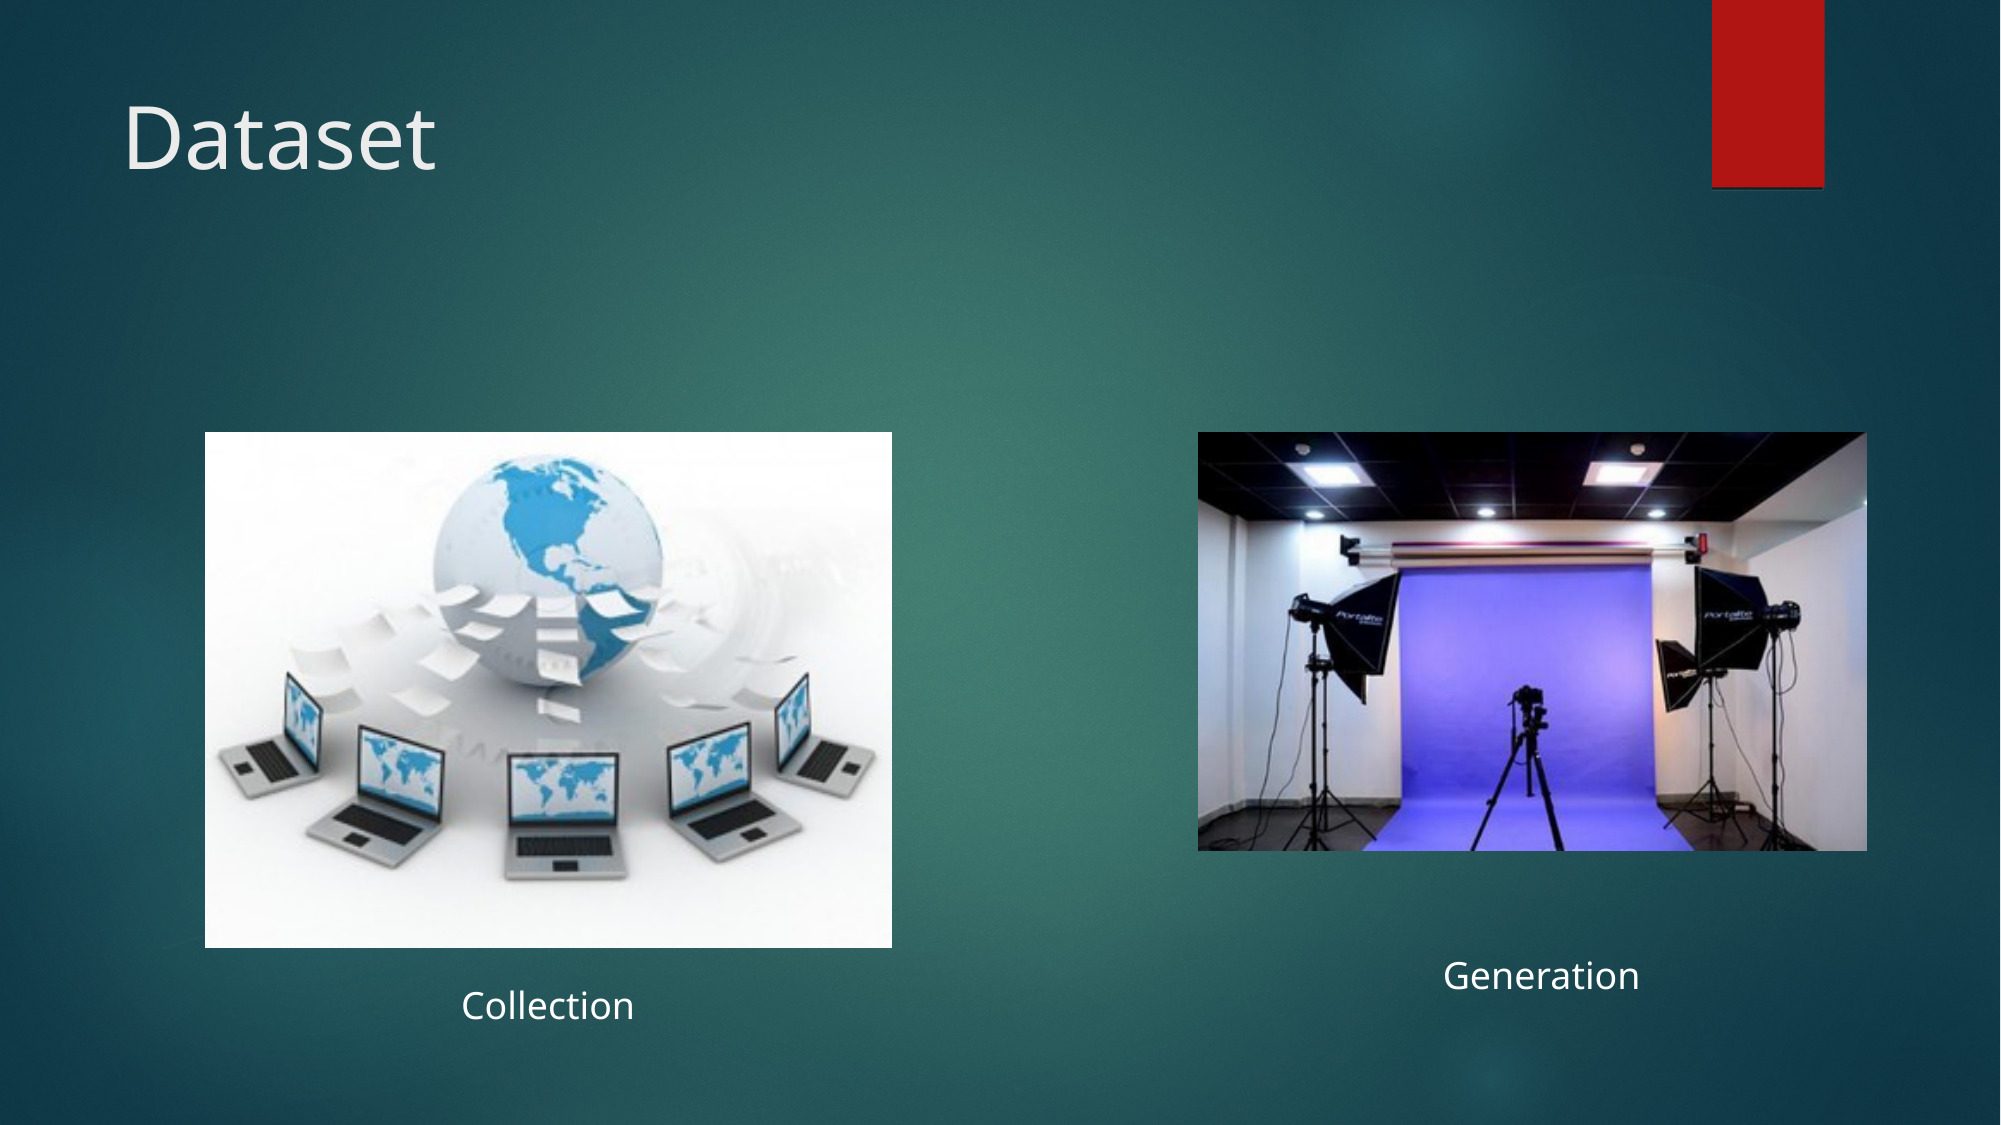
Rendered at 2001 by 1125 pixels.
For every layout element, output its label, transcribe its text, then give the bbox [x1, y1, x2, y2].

picture [0, 0, 2001, 1125]
title Dataset [106, 74, 1649, 304]
text_box Generation [1428, 944, 1656, 1005]
text_box Collection [446, 974, 651, 1035]
